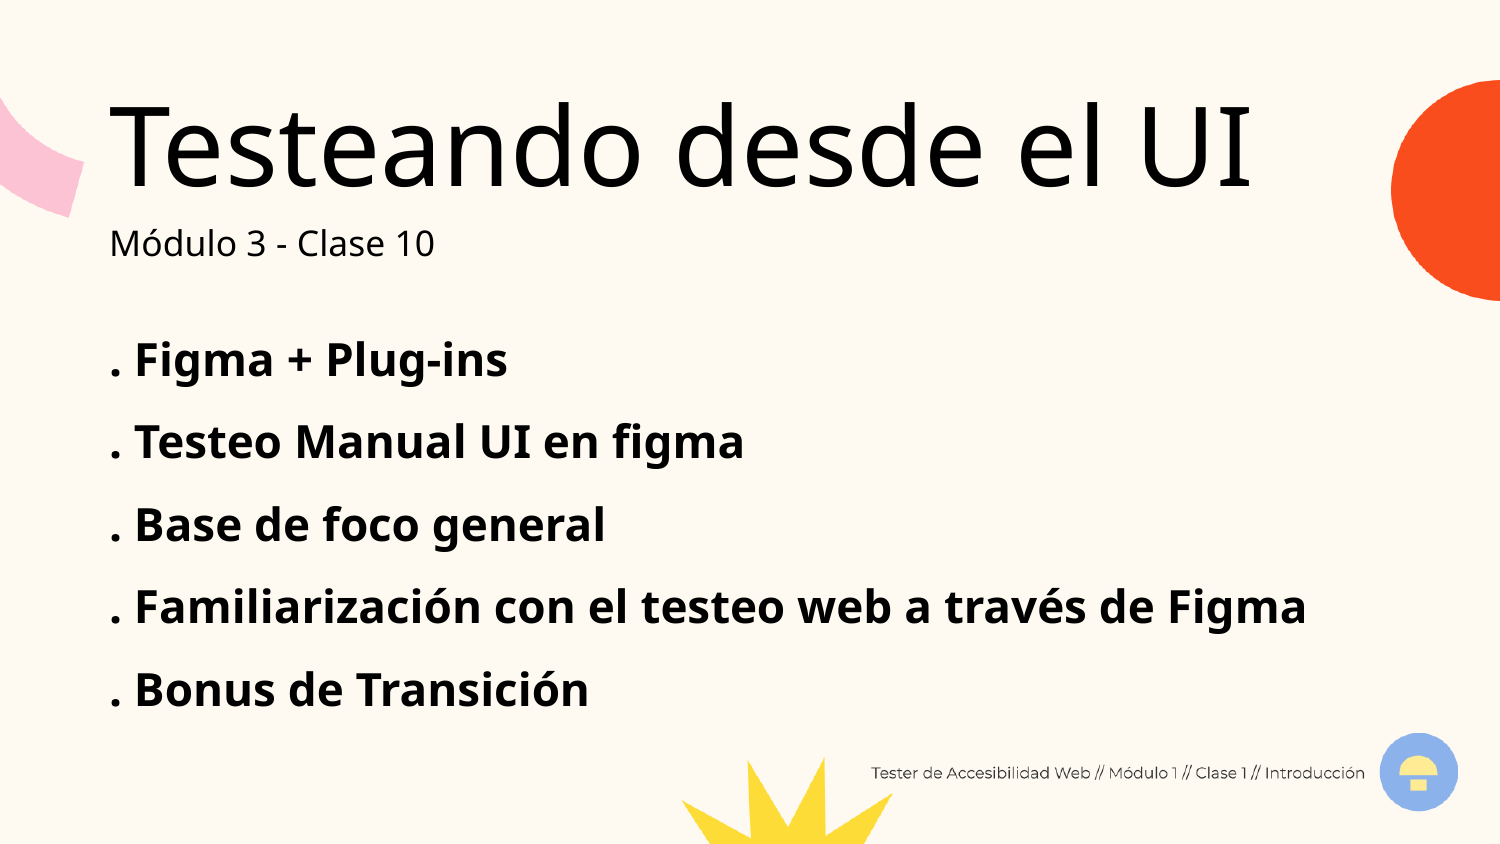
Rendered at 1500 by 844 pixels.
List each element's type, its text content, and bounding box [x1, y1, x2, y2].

text_box Testeando desde el UI [94, 61, 1444, 224]
text_box . Figma + Plug-ins . Testeo Manual UI en figma . Base de foco general . Familiarización con el testeo web a través de Figma . Bonus de Transición [94, 288, 1476, 815]
text_box Módulo 3 - Clase 10 [94, 205, 980, 279]
picture [0, 0, 1500, 844]
